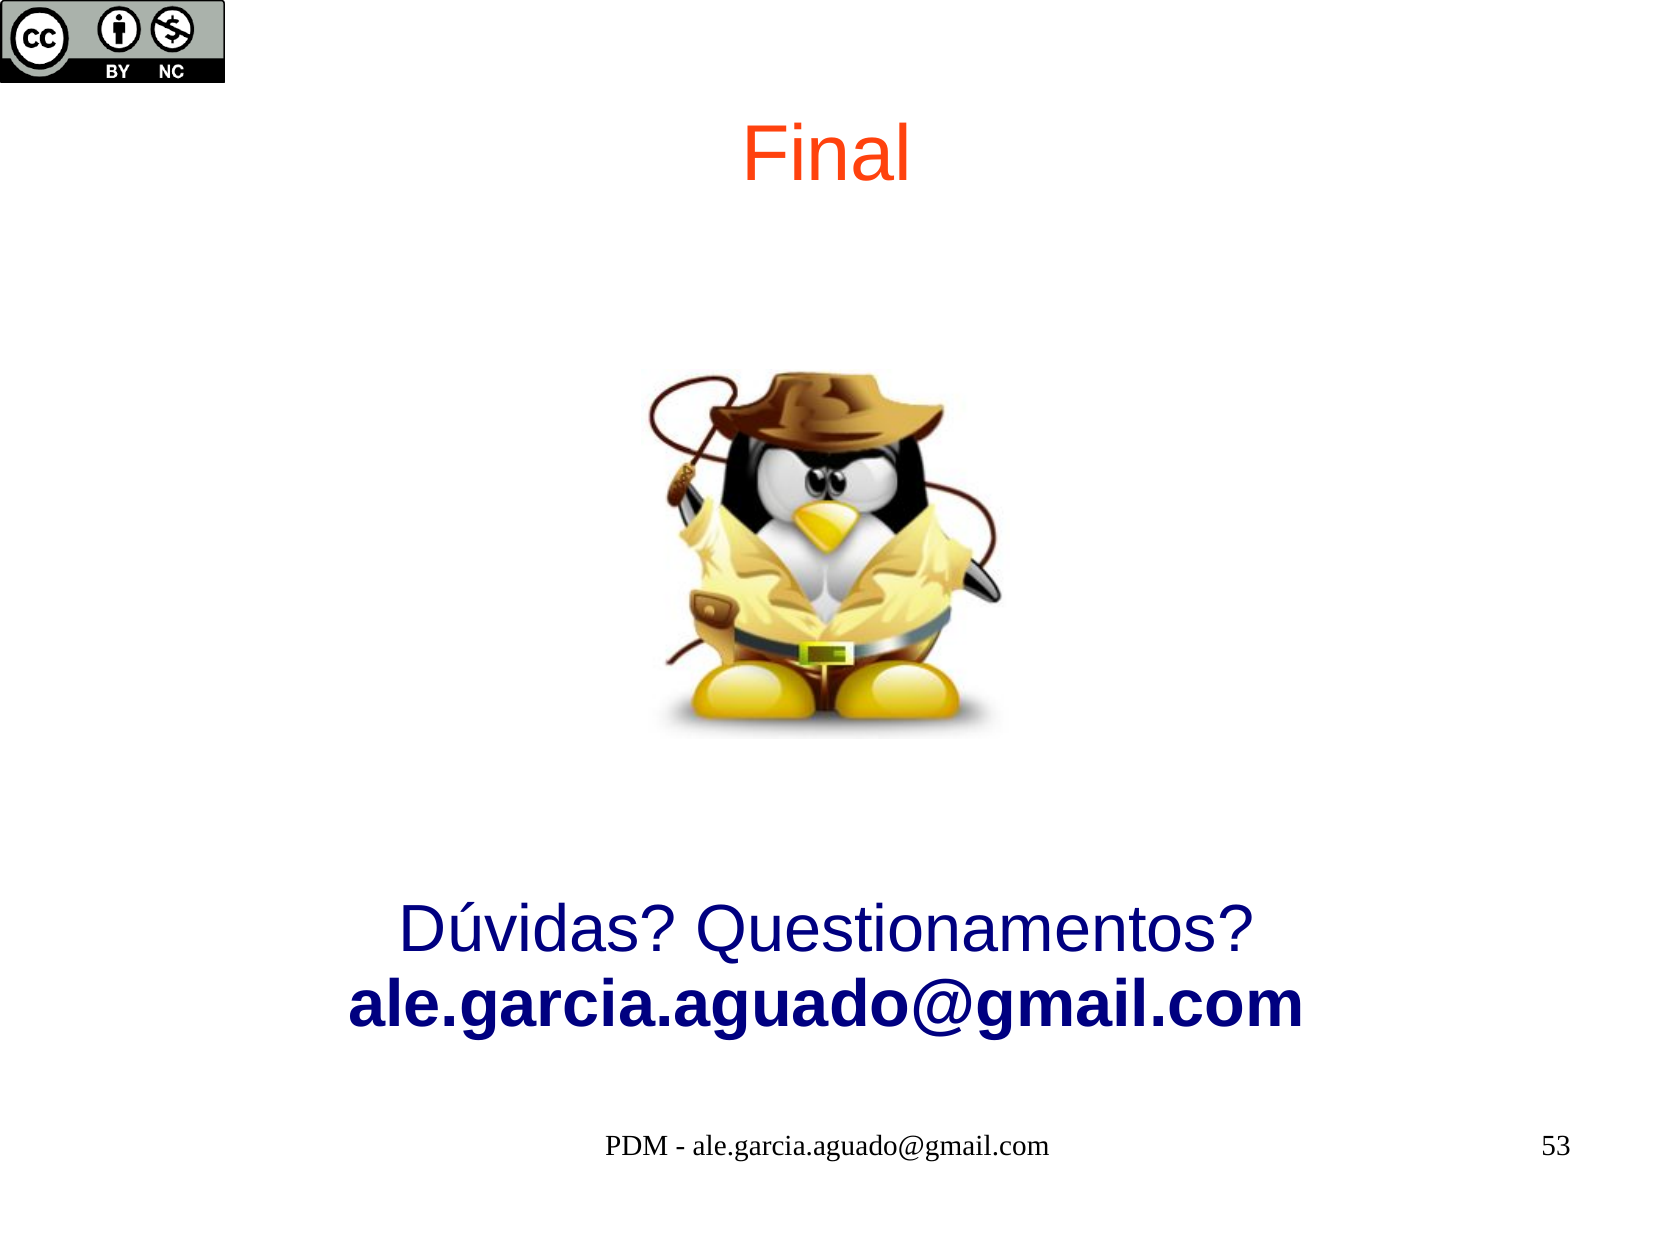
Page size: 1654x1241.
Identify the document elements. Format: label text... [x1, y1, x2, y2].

picture [641, 369, 1010, 739]
picture [0, 0, 225, 83]
subtitle Dúvidas? Questionamentos? ale.garcia.aguado@gmail.com [82, 821, 1571, 1111]
title Final [82, 49, 1571, 257]
